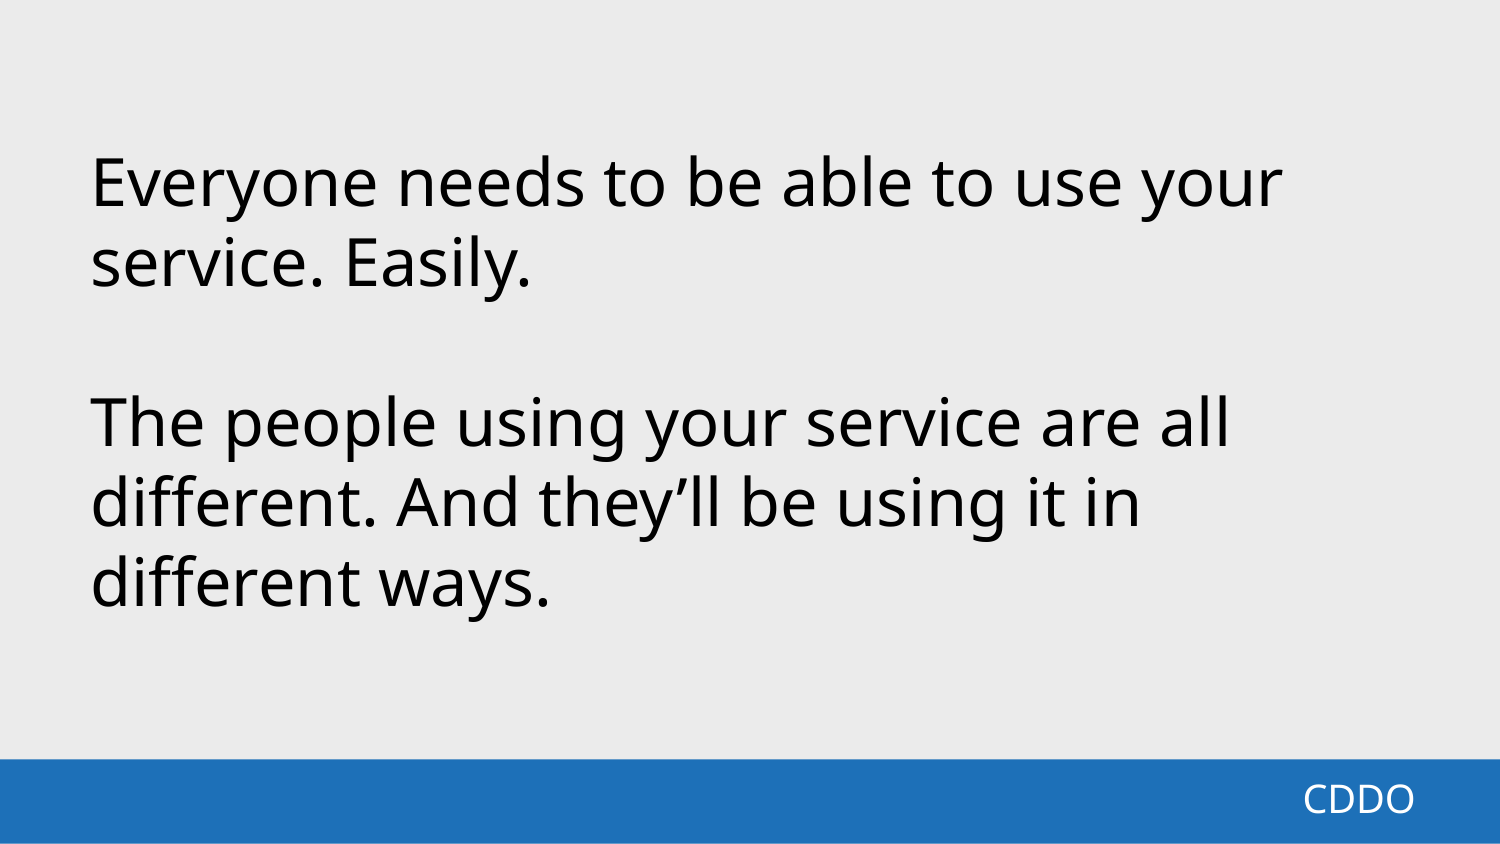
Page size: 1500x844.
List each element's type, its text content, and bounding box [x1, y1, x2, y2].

text_box Everyone needs to be able to use your service. Easily. The people using your service are all different. And they’ll be using it in different ways. [87, 0, 1416, 760]
